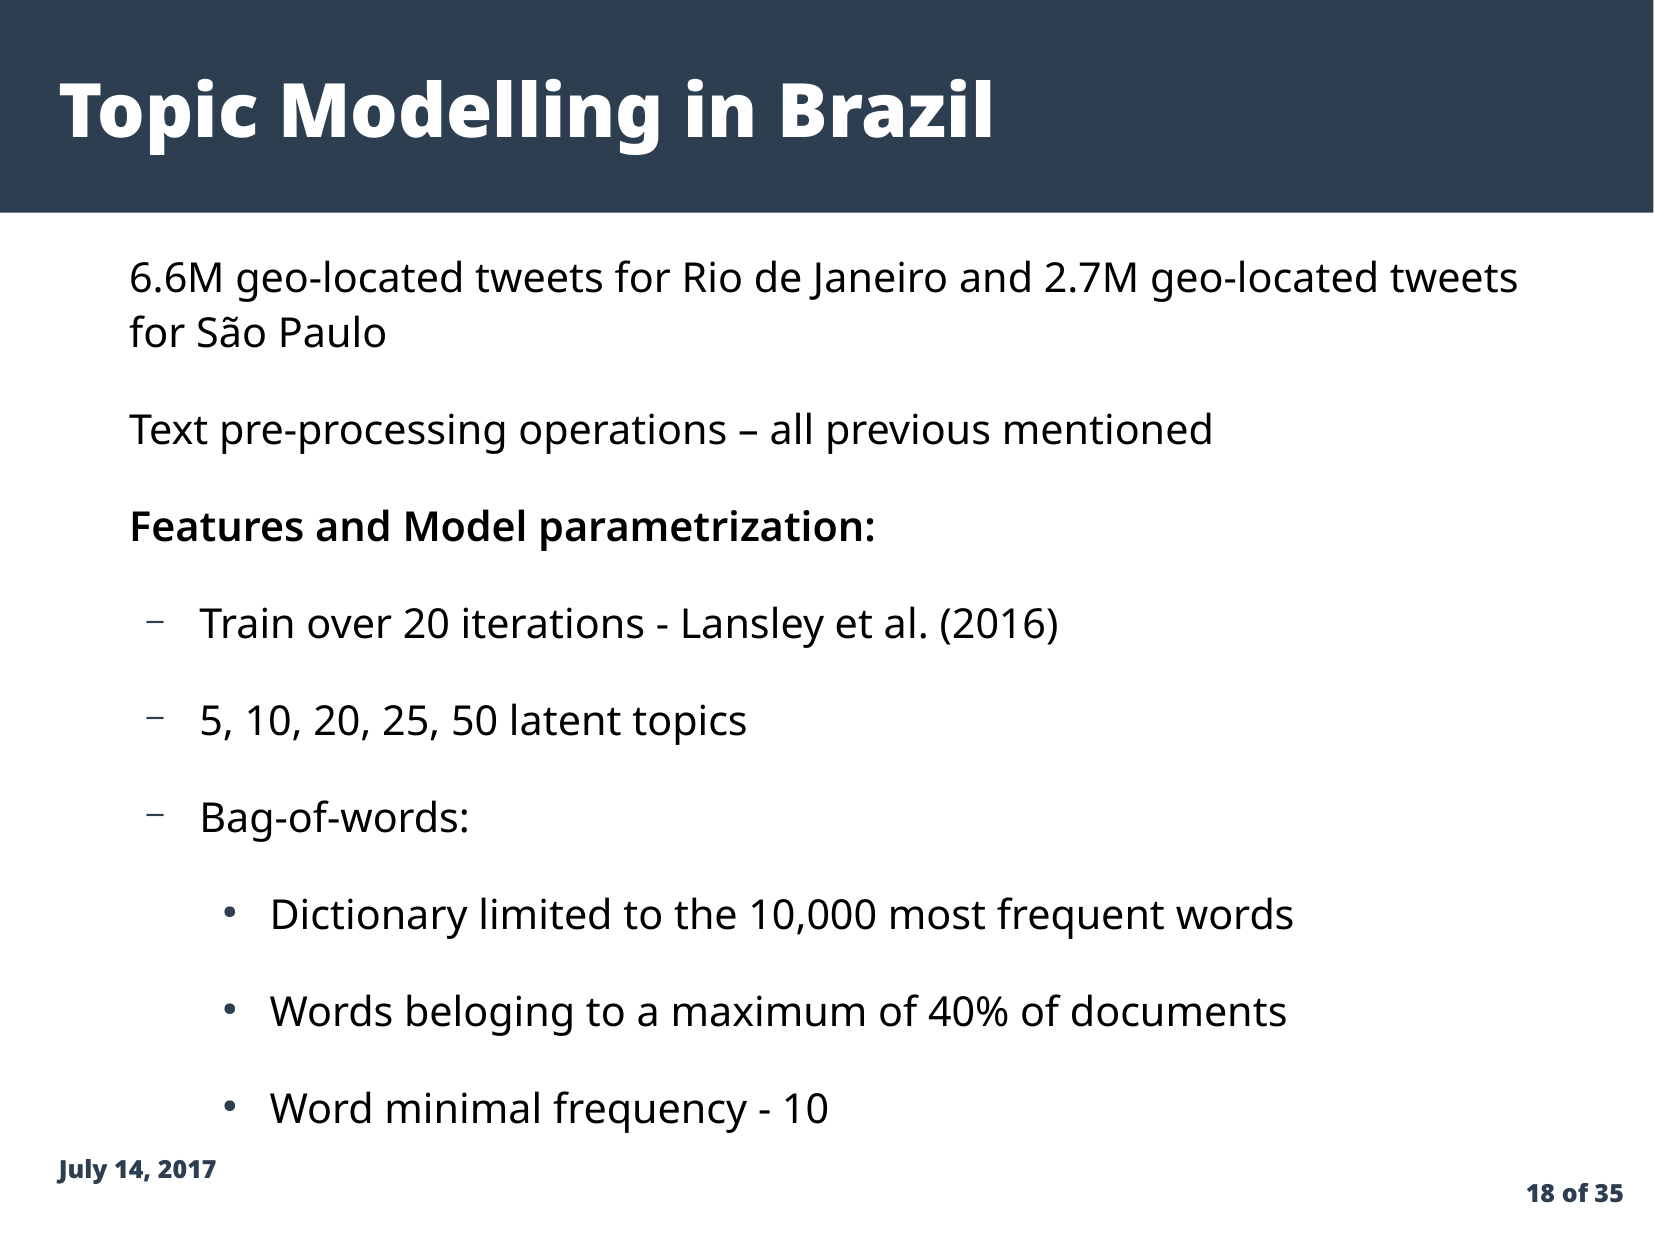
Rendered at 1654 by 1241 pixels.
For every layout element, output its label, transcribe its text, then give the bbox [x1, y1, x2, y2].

title Topic Modelling in Brazil [59, 29, 1595, 187]
list 6.6M geo-located tweets for Rio de Janeiro and 2.7M geo-located tweets for São Paulo Text pre-processing operations – all previous mentioned Features and Model parametrization: Train over 20 iterations - Lansley et al. (2016) 5, 10, 20, 25, 50 latent topics Bag-of-words: Dictionary limited to the 10,000 most frequent words Words beloging to a maximum of 40% of documents Word minimal frequency - 10 [59, 248, 1583, 1140]
